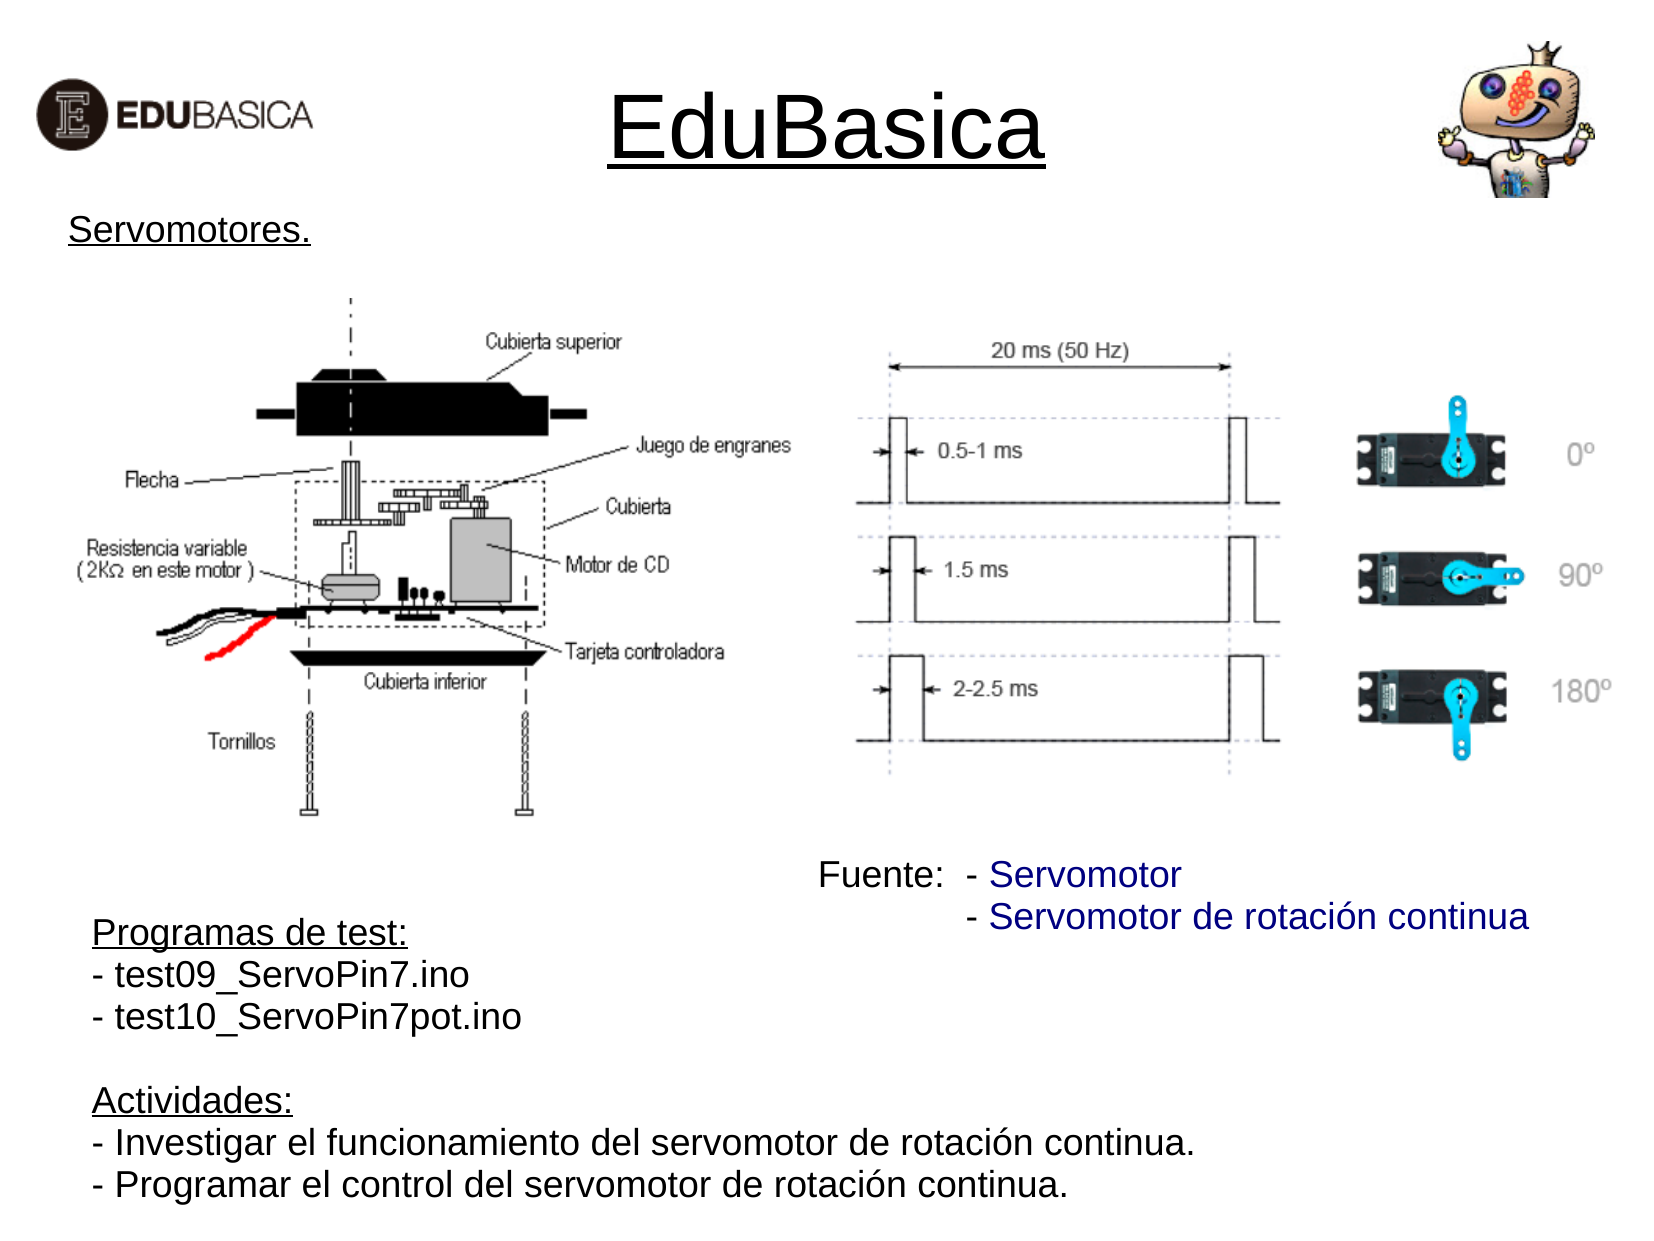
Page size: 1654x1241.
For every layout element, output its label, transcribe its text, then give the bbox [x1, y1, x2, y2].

picture [59, 298, 1654, 827]
text_box Servomotores. [53, 200, 718, 258]
picture [1438, 41, 1595, 198]
text_box Programas de test: - test09_ServoPin7.ino - test10_ServoPin7pot.ino Actividades: - Investigar el funcionamiento del servomotor de rotación continua. - Programar el control del servomotor de rotación continua. [76, 903, 1211, 1213]
text_box Fuente: - Servomotor - Servomotor de rotación continua [803, 846, 1545, 945]
picture [35, 77, 316, 154]
title EduBasica [82, 23, 1571, 231]
